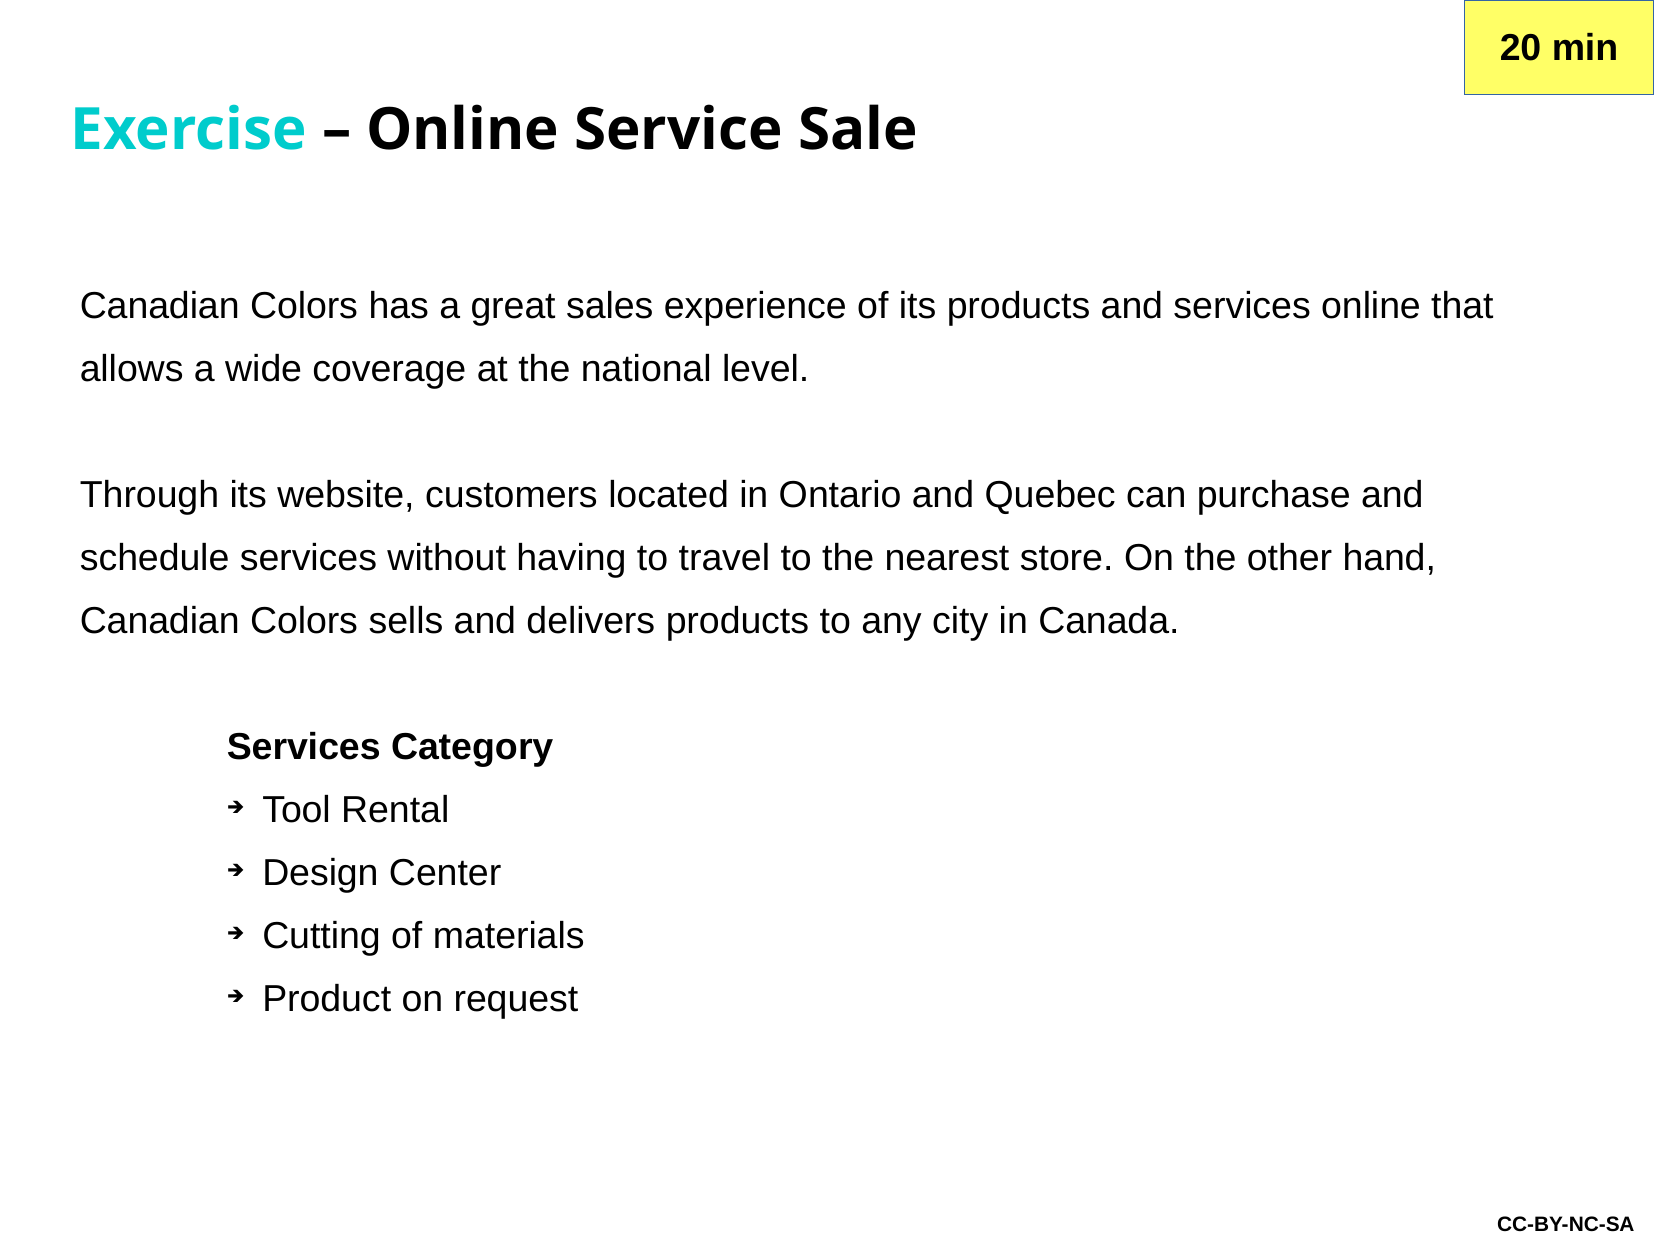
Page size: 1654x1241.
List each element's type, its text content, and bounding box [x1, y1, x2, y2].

title Exercise – Online Service Sale [70, 23, 1560, 231]
text_box Canadian Colors has a great sales experience of its products and services online that allows a wide coverage at the national level. Through its website, customers located in Ontario and Quebec can purchase and schedule services without having to travel to the nearest store. On the other hand, Canadian Colors sells and delivers products to any city in Canada. Services Category Tool Rental Design Center Cutting of materials Product on request [64, 256, 1583, 1205]
text_box 20 min [1464, 0, 1654, 95]
text_box CC-BY-NC-SA [1482, 1204, 1654, 1241]
